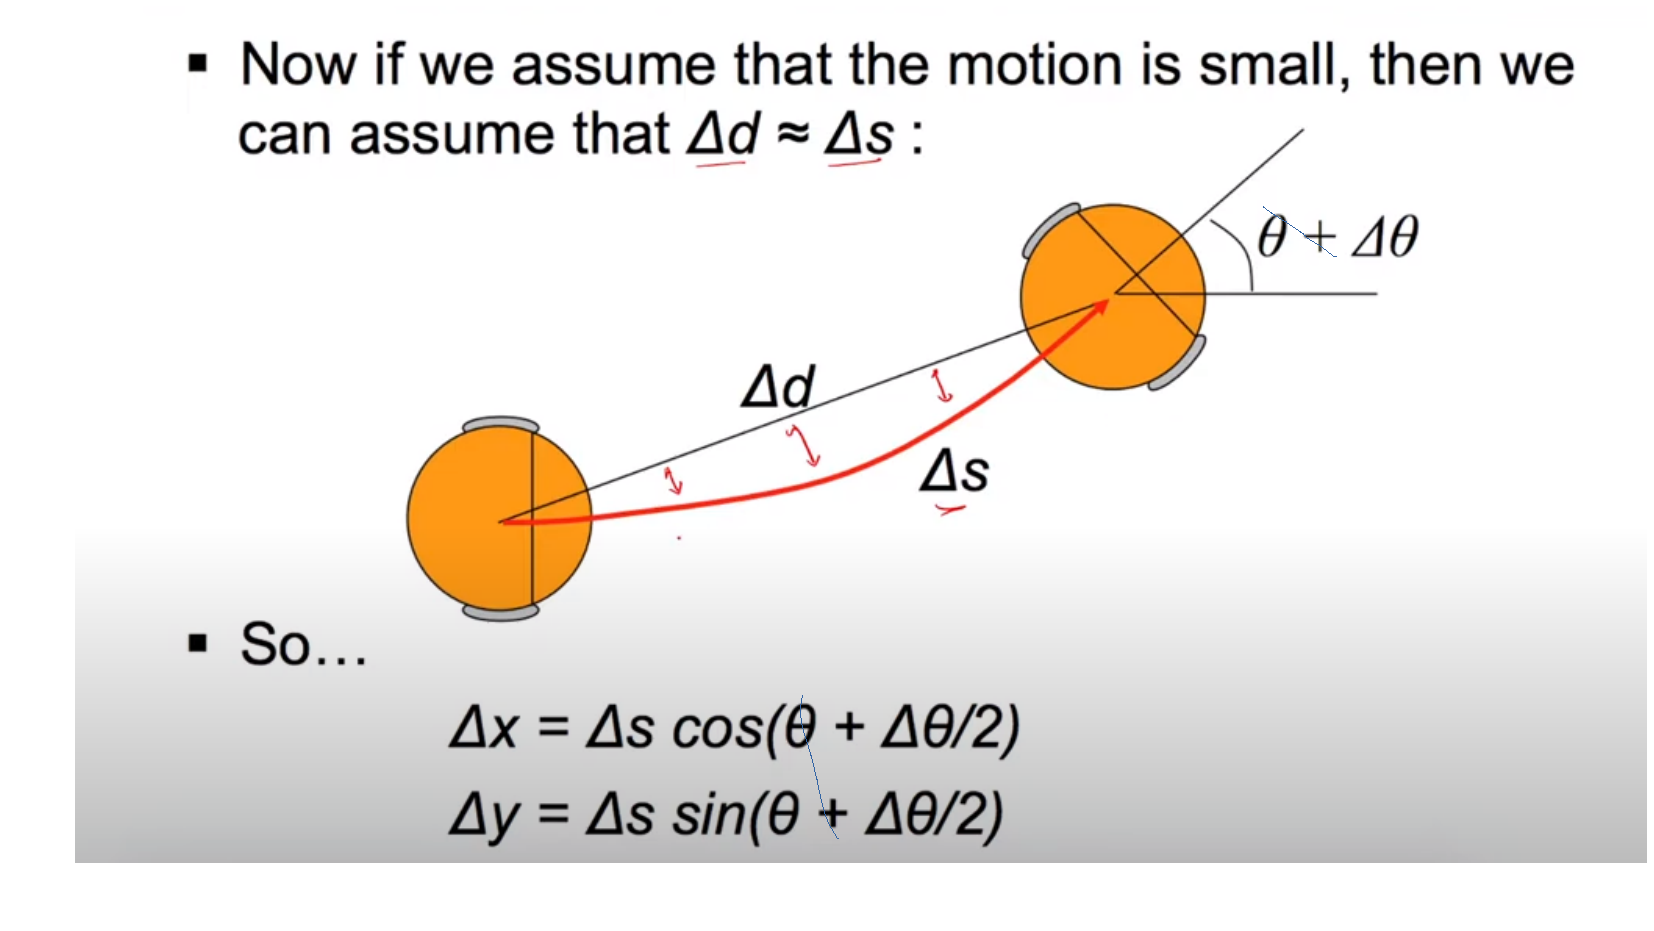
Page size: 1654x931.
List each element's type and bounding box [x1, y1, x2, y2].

picture [75, 6, 1647, 863]
